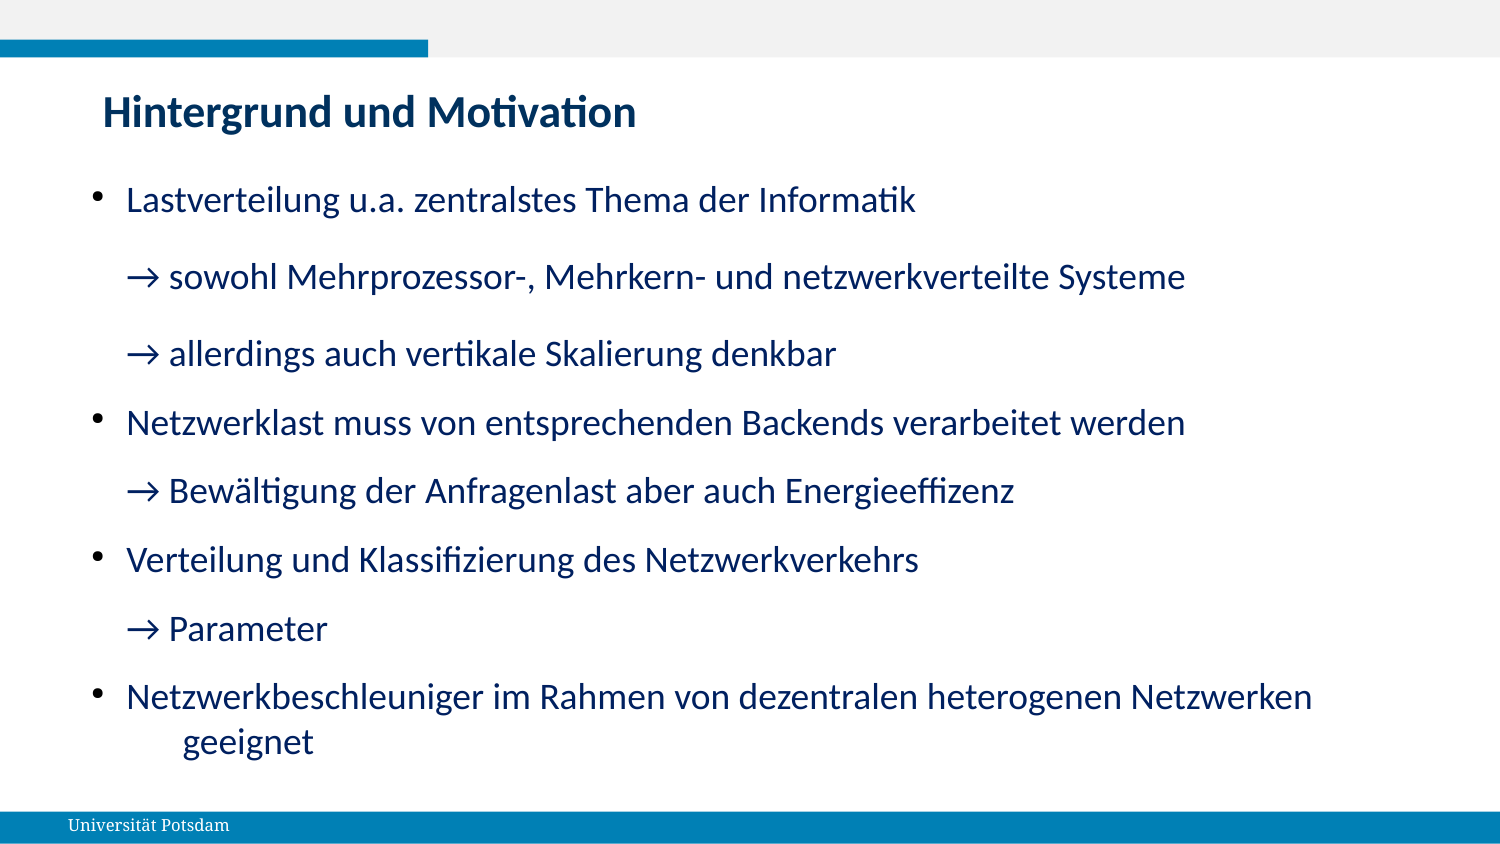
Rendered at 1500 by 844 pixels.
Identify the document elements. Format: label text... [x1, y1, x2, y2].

title Hintergrund und Motivation [87, 94, 1418, 125]
text_box Lastverteilung u.a. zentralstes Thema der Informatik → sowohl Mehrprozessor-, Mehrkern- und netzwerkverteilte Systeme → allerdings auch vertikale Skalierung denkbar Netzwerklast muss von entsprechenden Backends verarbeitet werden → Bewältigung der Anfragenlast aber auch Energieeffizenz Verteilung und Klassifizierung des Netzwerkverkehrs → Parameter Netzwerkbeschleuniger im Rahmen von dezentralen heterogenen Netzwerken geeignet [76, 167, 1418, 792]
